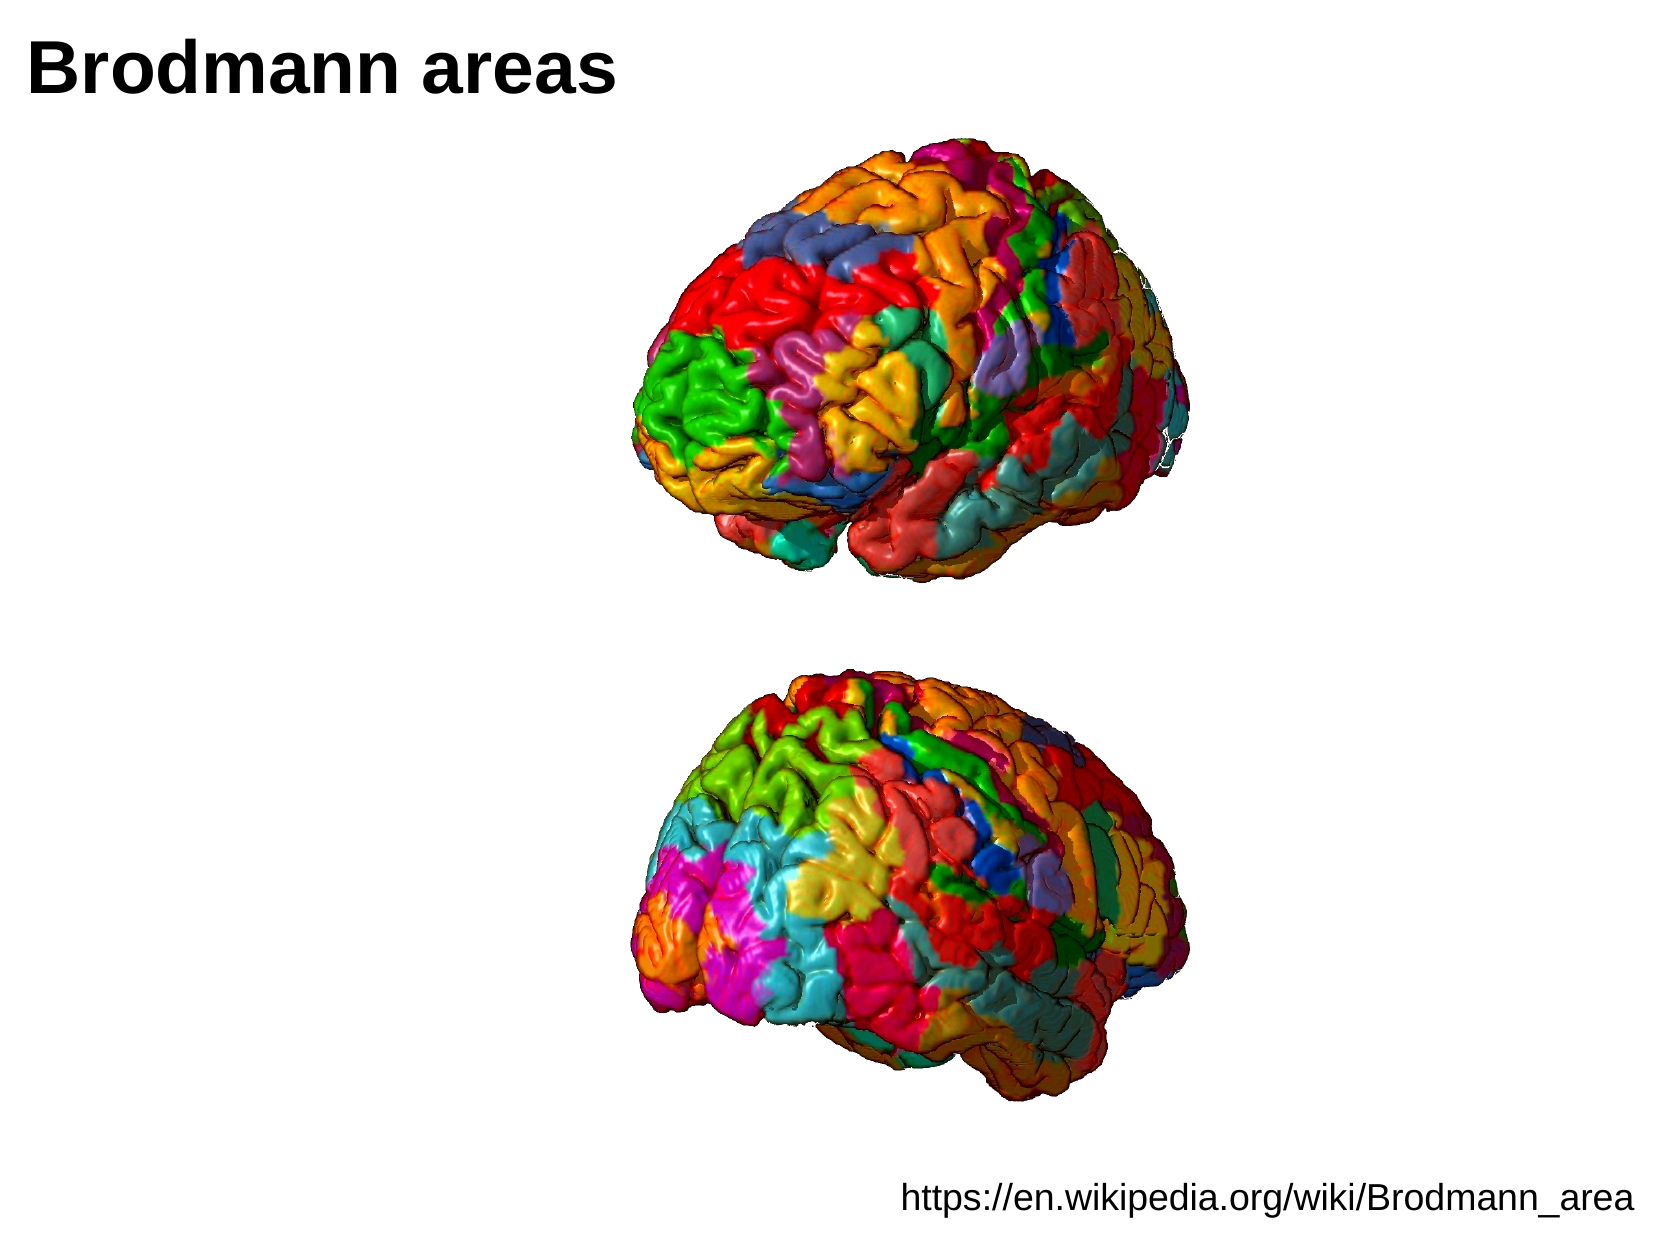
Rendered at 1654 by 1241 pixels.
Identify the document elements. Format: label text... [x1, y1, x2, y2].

text_box https://en.wikipedia.org/wiki/Brodmann_area [885, 1169, 1650, 1227]
picture [615, 117, 1207, 1123]
text_box Brodmann areas [11, 17, 644, 117]
